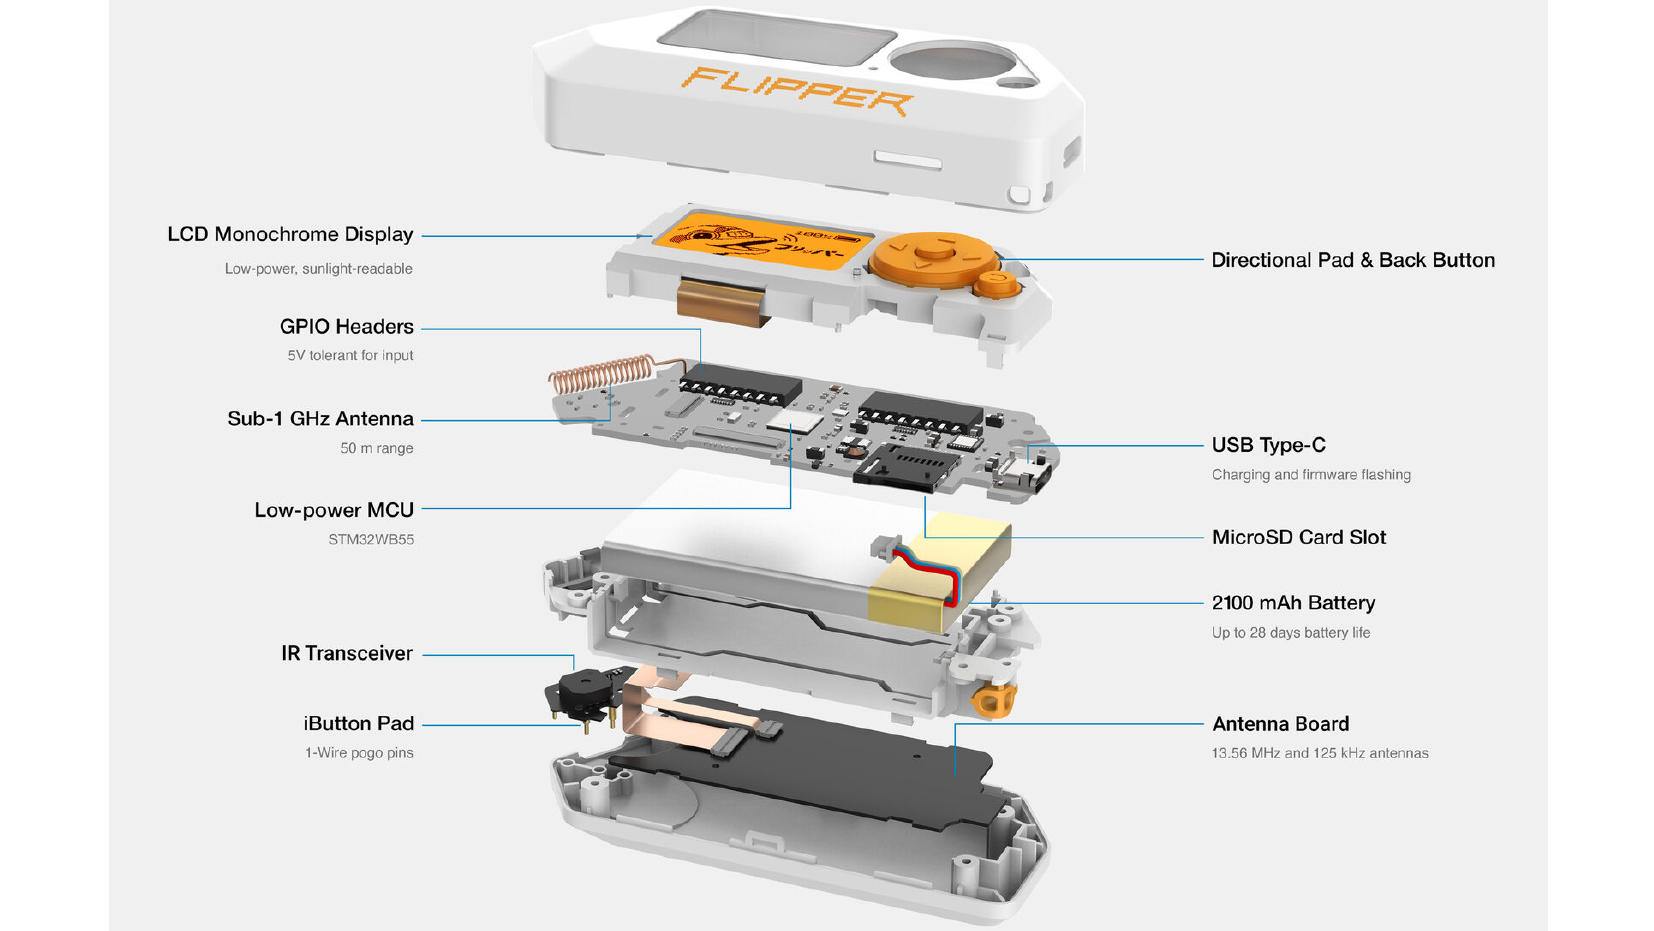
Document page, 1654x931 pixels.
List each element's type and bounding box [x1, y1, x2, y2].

picture [109, 0, 1548, 931]
